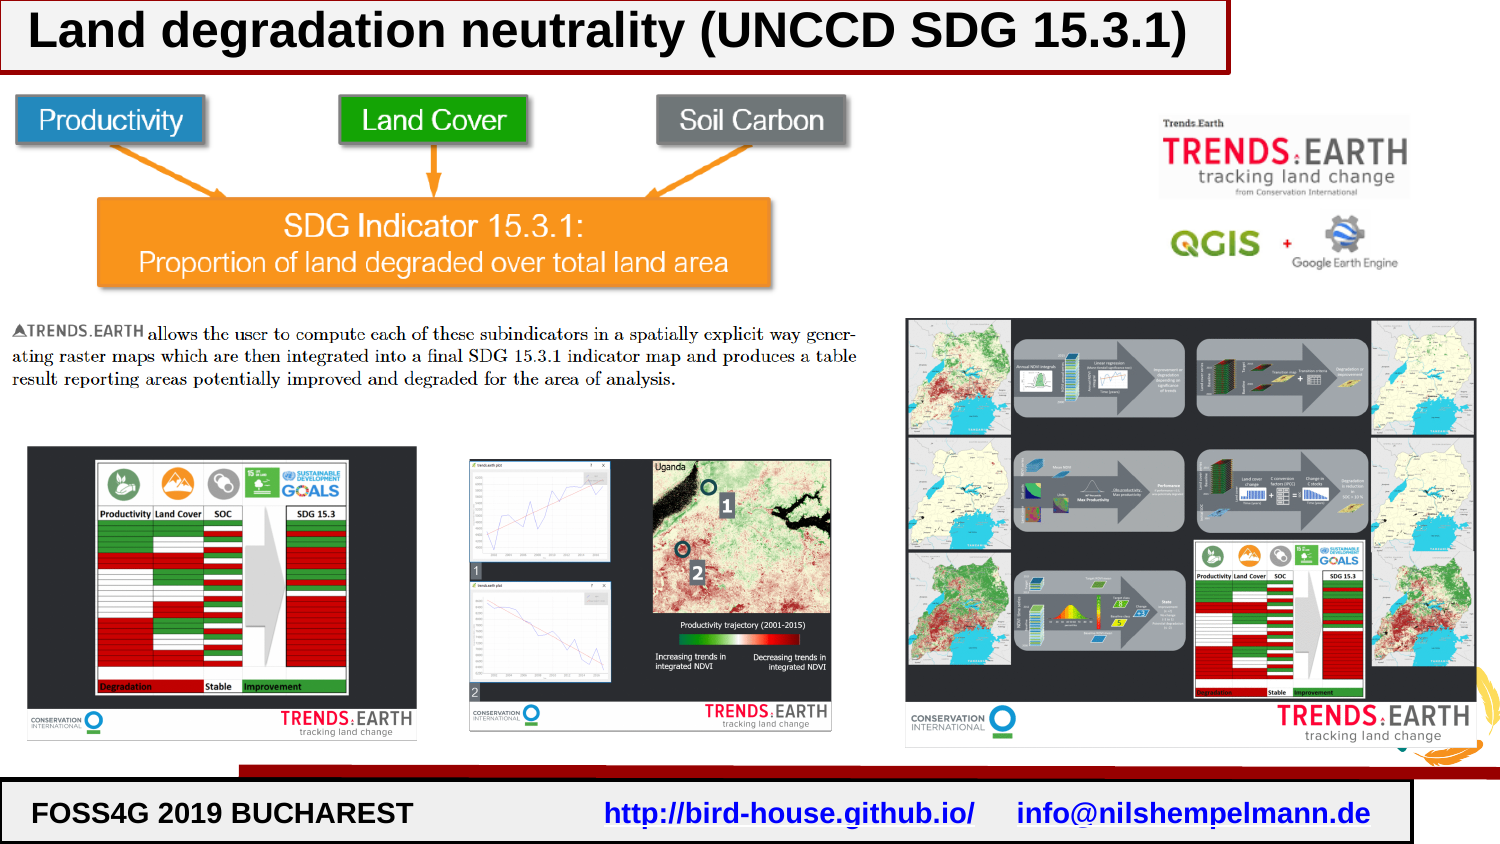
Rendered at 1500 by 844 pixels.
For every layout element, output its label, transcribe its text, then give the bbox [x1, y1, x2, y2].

picture [464, 448, 855, 743]
picture [902, 316, 1500, 767]
picture [25, 445, 419, 743]
text_box Land degradation neutrality (UNCCD SDG 15.3.1) [0, 0, 1229, 73]
picture [7, 73, 878, 414]
picture [1097, 89, 1472, 300]
